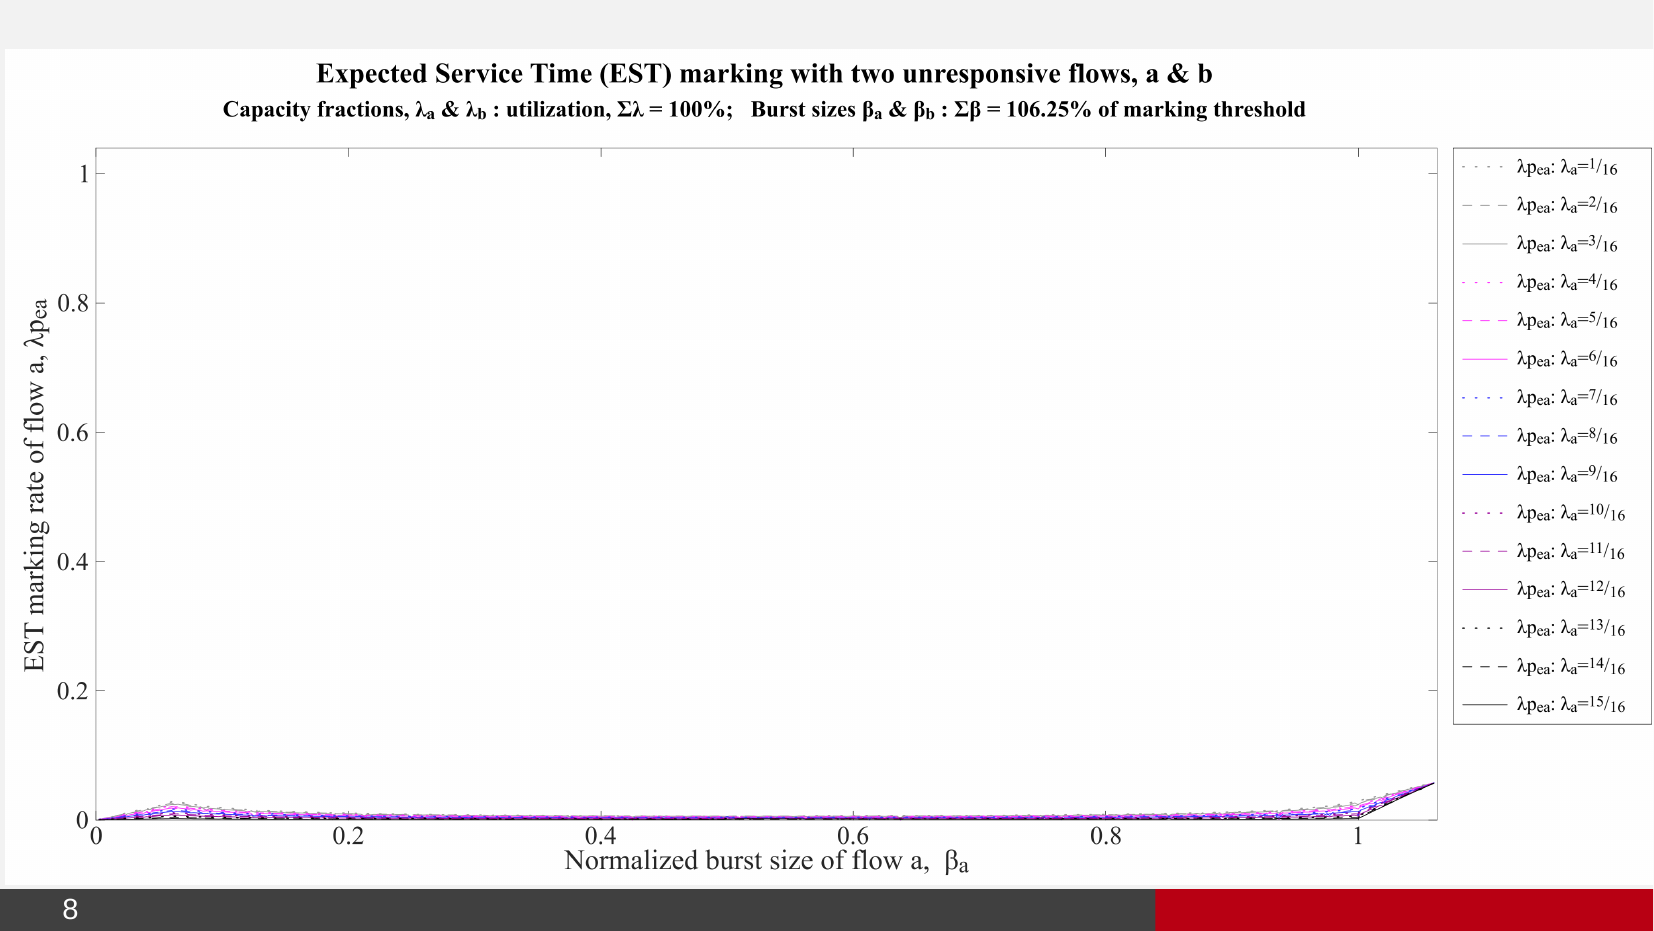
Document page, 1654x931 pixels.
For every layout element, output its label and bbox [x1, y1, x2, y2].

picture [5, 49, 1654, 885]
